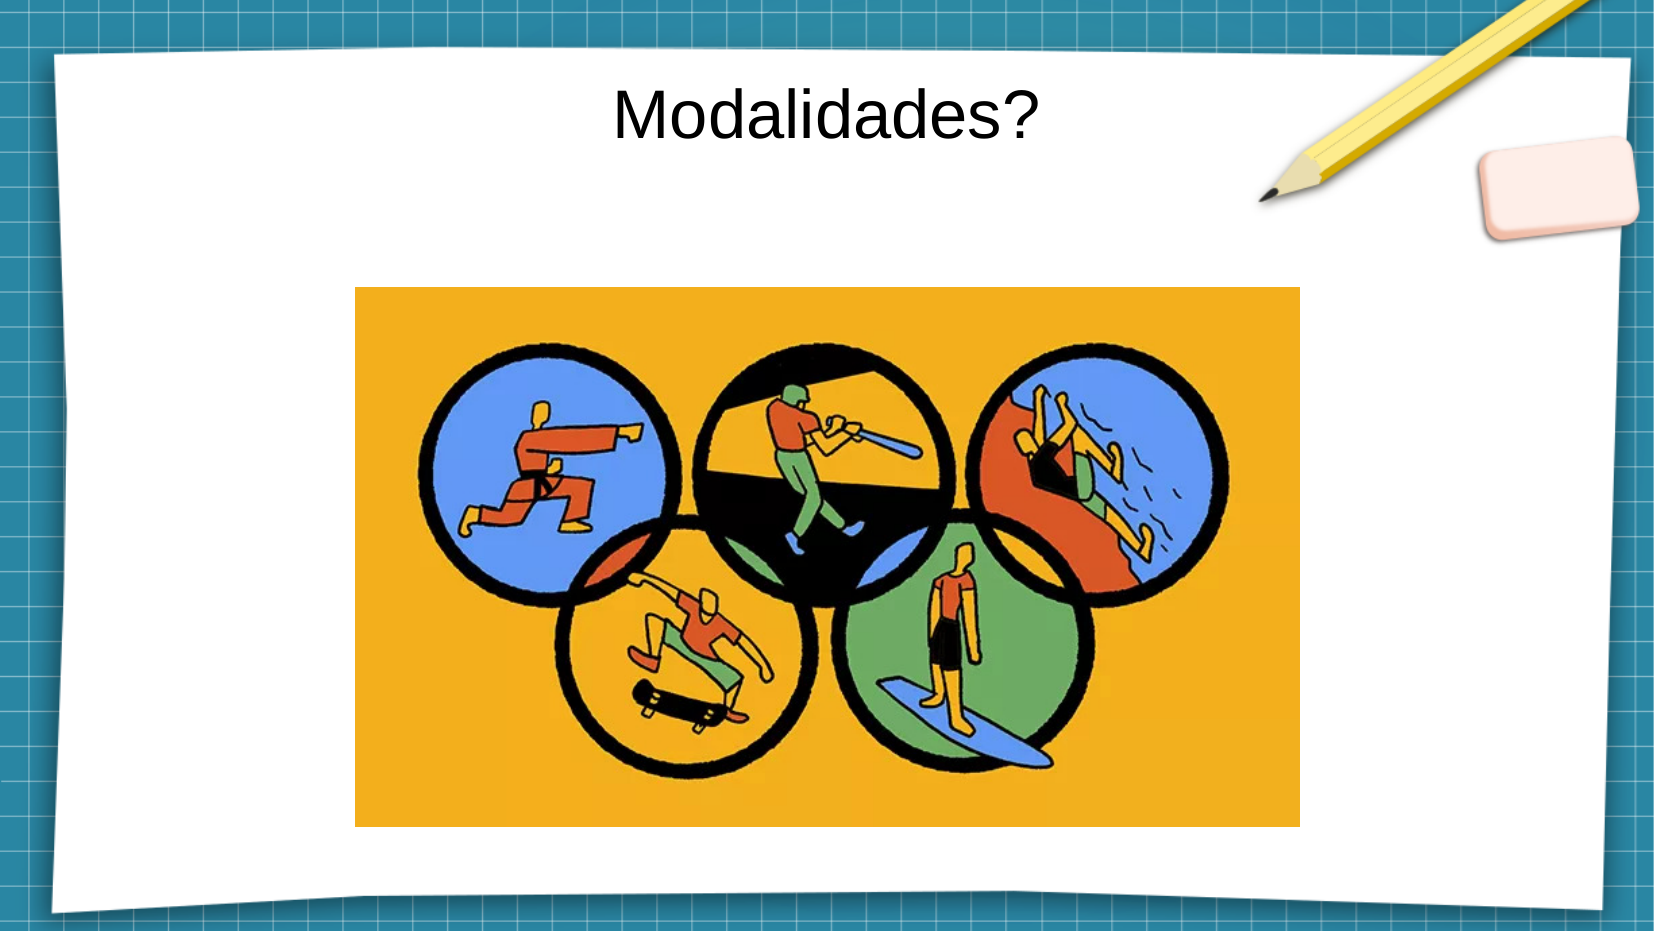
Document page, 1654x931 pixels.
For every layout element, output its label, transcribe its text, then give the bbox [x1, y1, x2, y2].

title Modalidades? [82, 37, 1571, 193]
picture [0, 0, 1654, 931]
